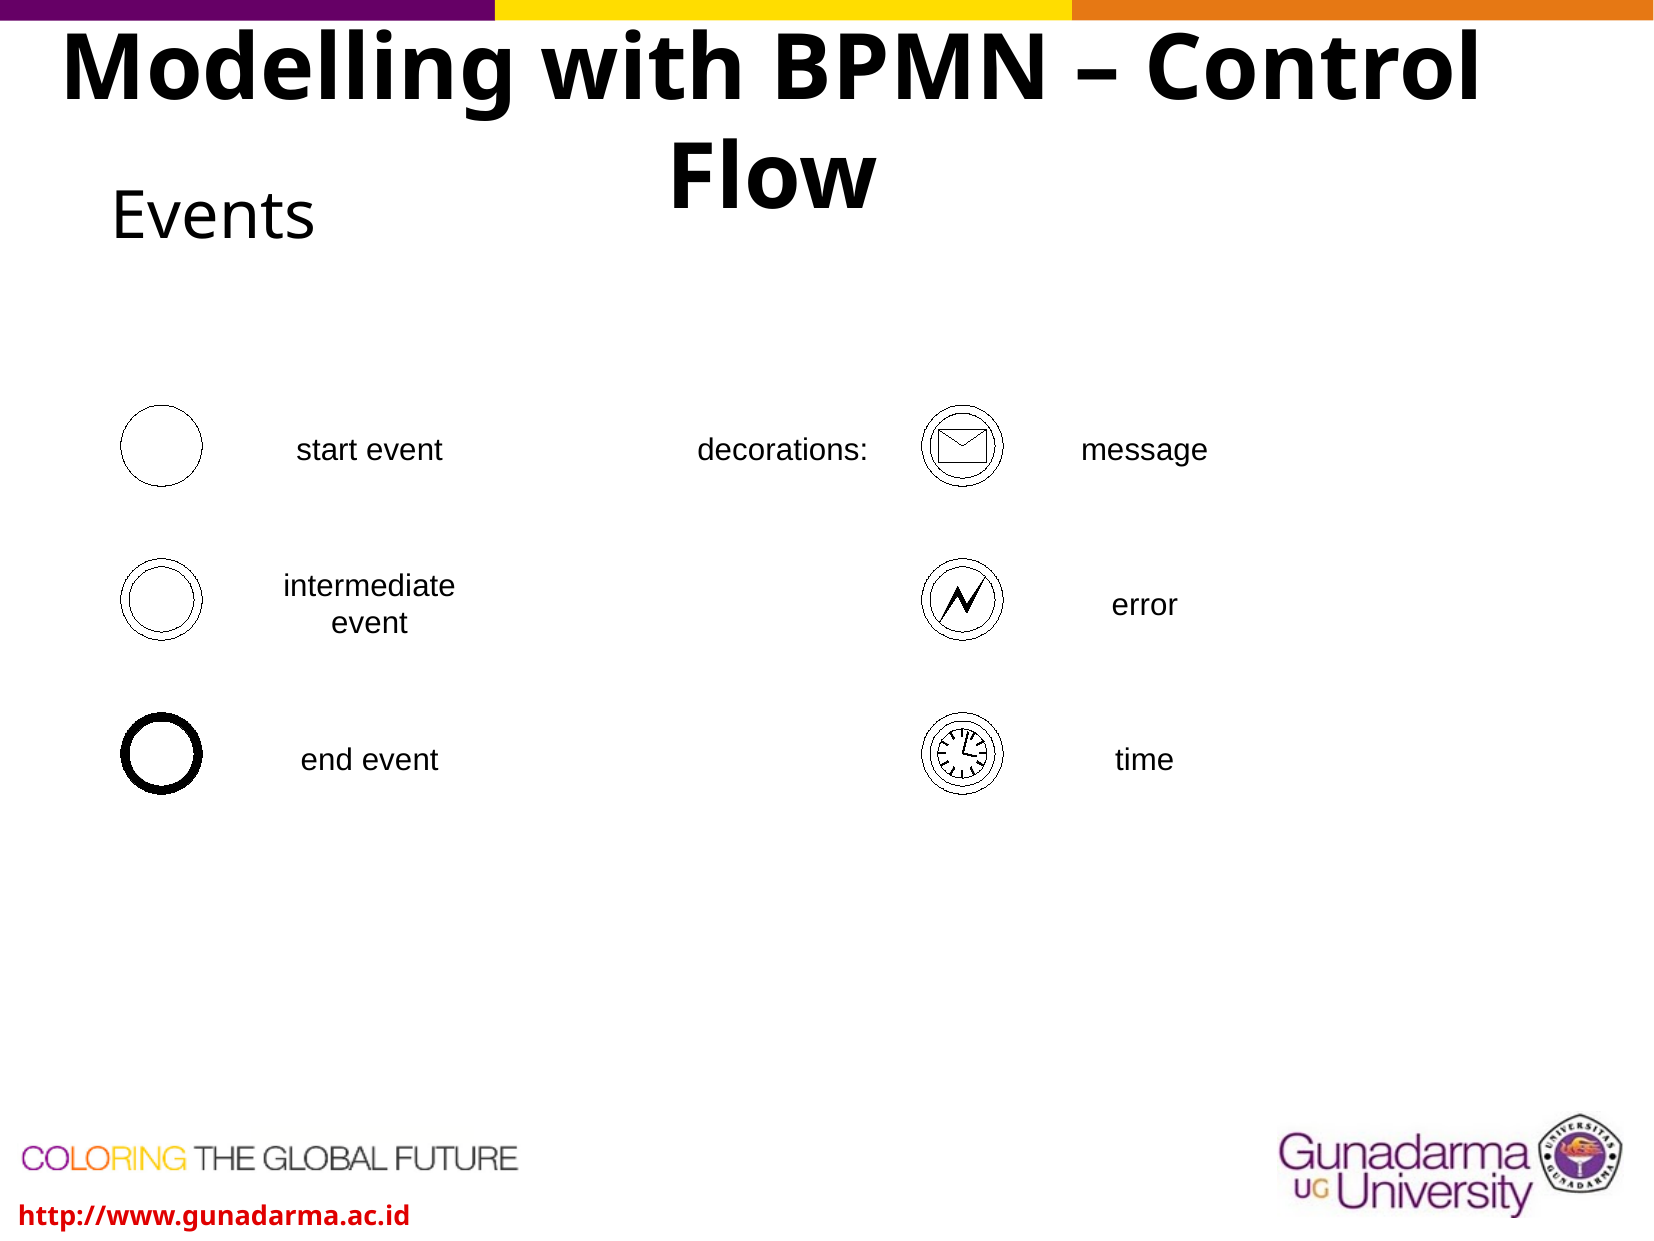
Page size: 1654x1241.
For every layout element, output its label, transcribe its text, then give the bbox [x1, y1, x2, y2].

text_box start event [258, 400, 482, 495]
title Modelling with BPMN – Control Flow [0, 0, 1654, 139]
text_box [121, 405, 203, 486]
text_box end event [258, 710, 482, 805]
text_box [120, 558, 203, 640]
text_box [921, 405, 1004, 486]
text_box time [1033, 710, 1257, 805]
list Events [80, 164, 1543, 1126]
text_box error [1033, 555, 1257, 650]
picture [17, 1126, 529, 1189]
picture [1277, 1111, 1624, 1218]
text_box [921, 712, 1004, 794]
text_box message [1033, 400, 1257, 495]
text_box decorations: [671, 400, 895, 495]
text_box [120, 712, 203, 794]
text_box intermediate event [258, 555, 482, 650]
text_box [921, 558, 1004, 640]
